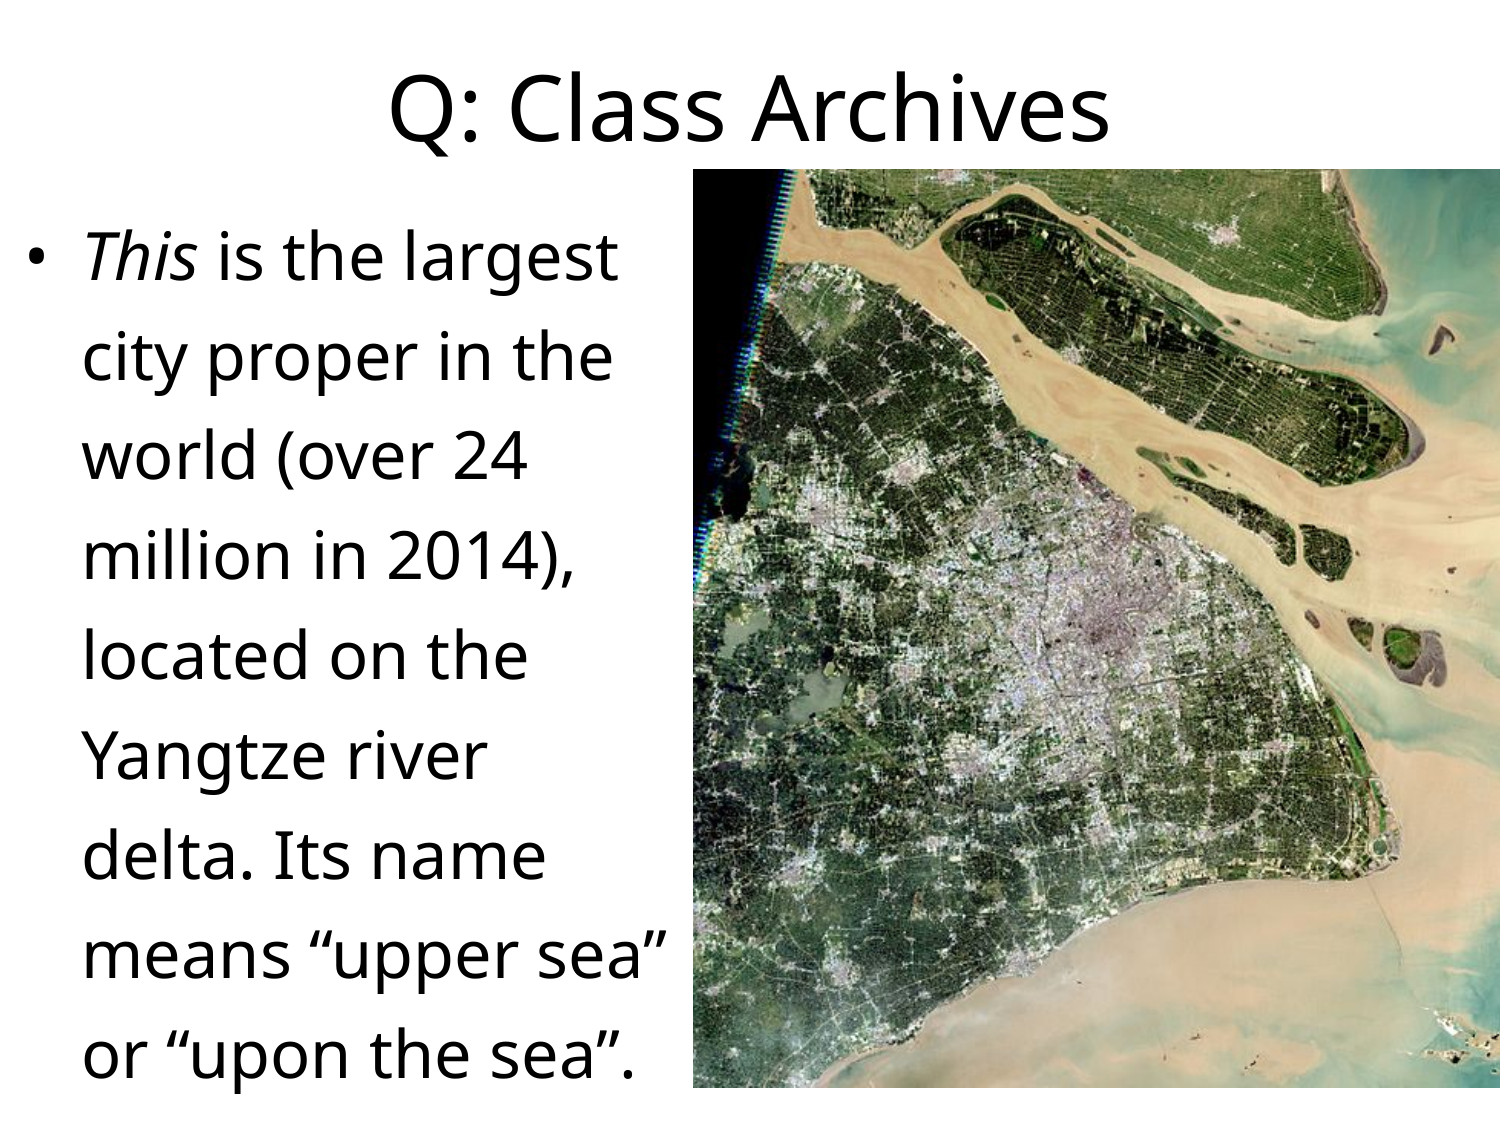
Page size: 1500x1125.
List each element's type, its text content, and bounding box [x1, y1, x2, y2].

picture [693, 169, 1500, 1088]
title Q: Class Archives [24, 12, 1476, 201]
list This is the largest city proper in the world (over 24 million in 2014), located on the Yangtze river delta. Its name means “upper sea” or “upon the sea”. [24, 200, 676, 1125]
